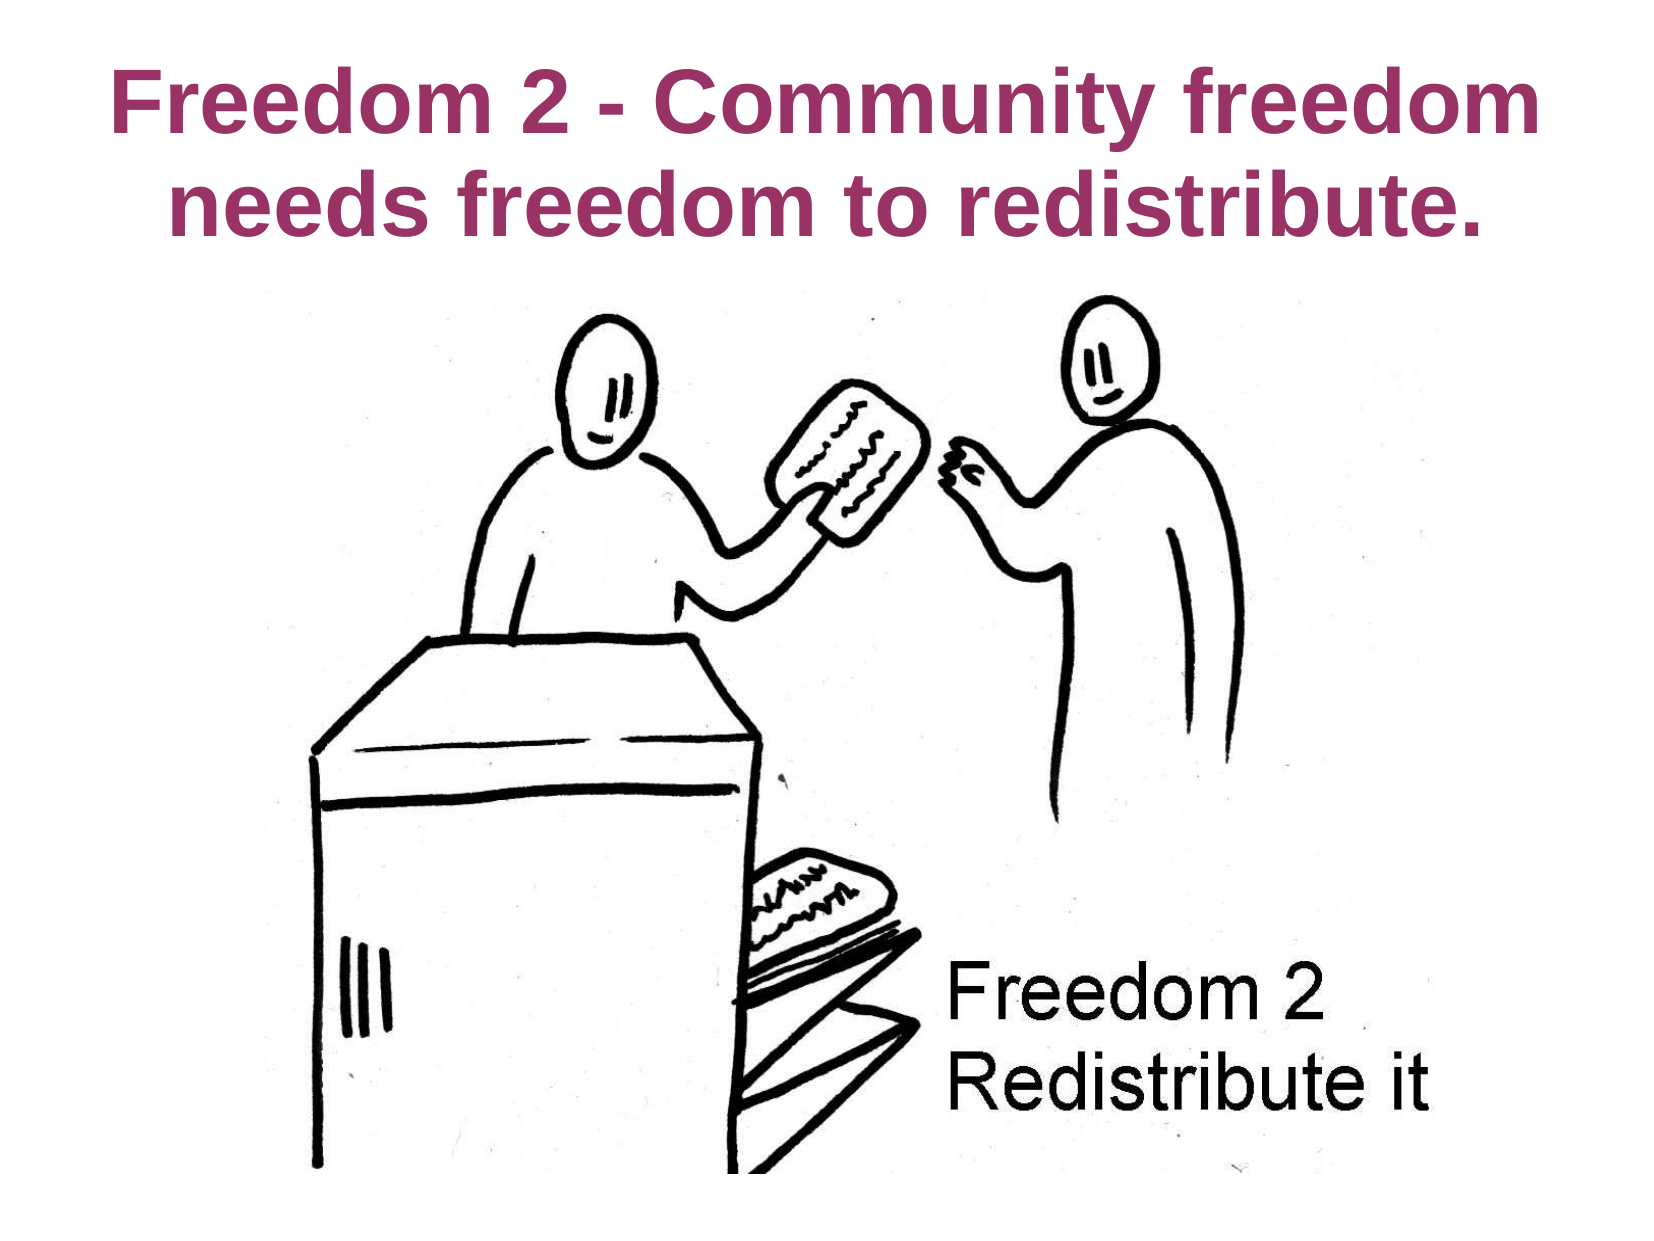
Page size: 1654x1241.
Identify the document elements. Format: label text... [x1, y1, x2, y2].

title Freedom 2 - Community freedom needs freedom to redistribute. [82, 0, 1571, 340]
picture [264, 340, 1439, 1174]
